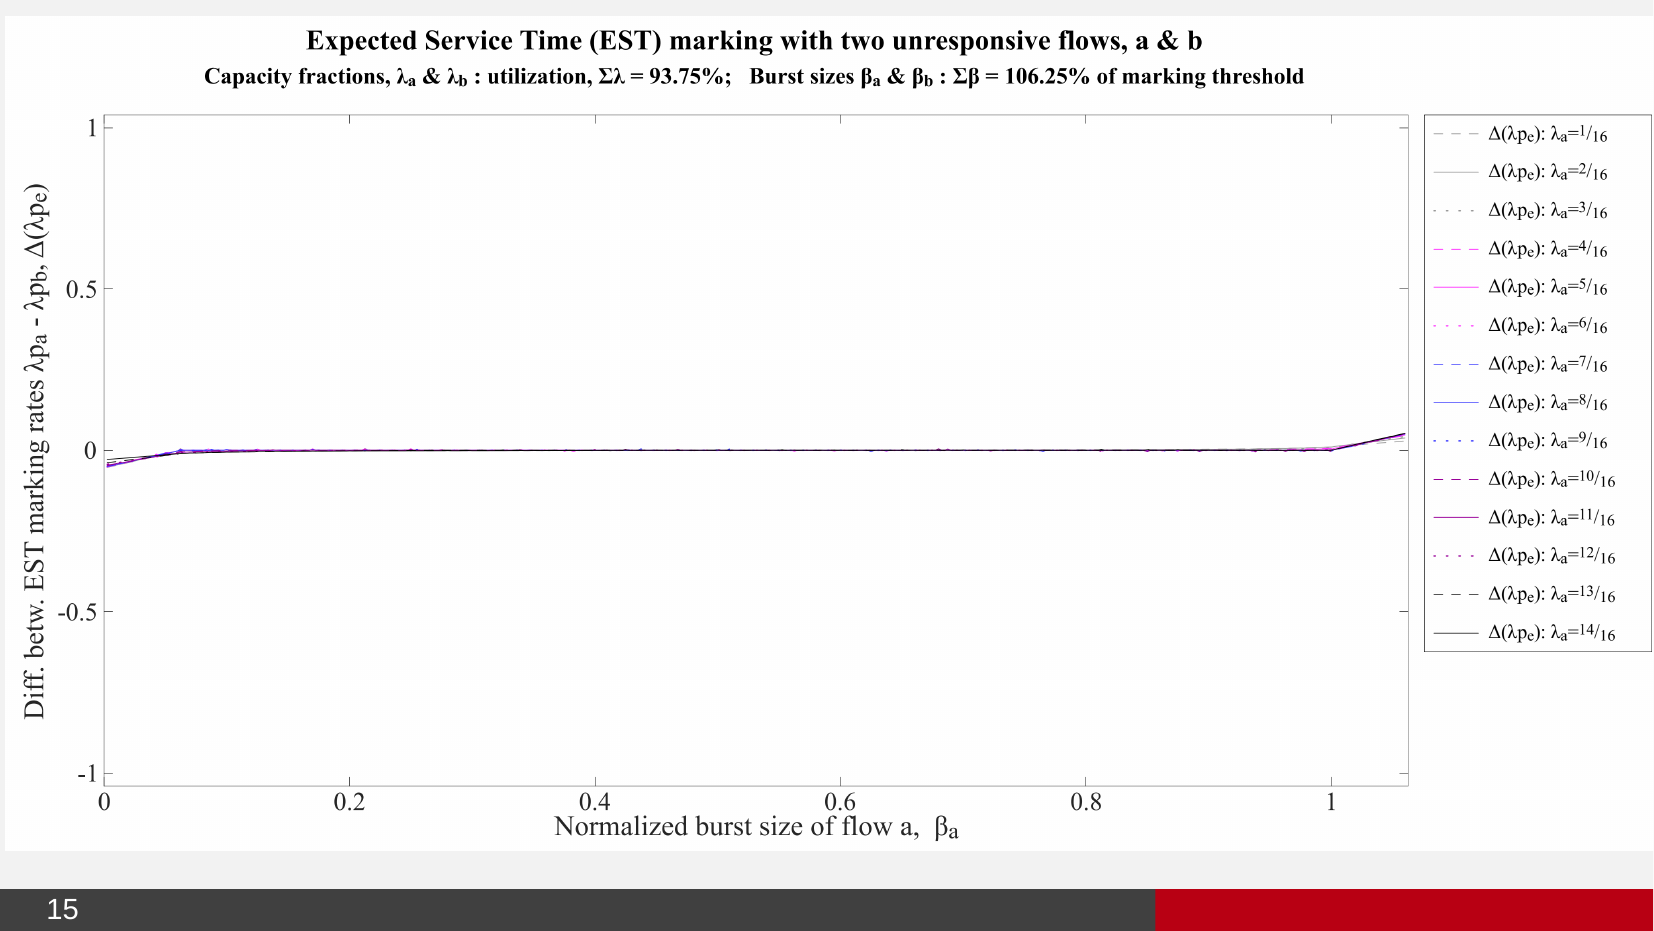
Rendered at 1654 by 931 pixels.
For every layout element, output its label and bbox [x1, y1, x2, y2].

picture [5, 16, 1654, 852]
